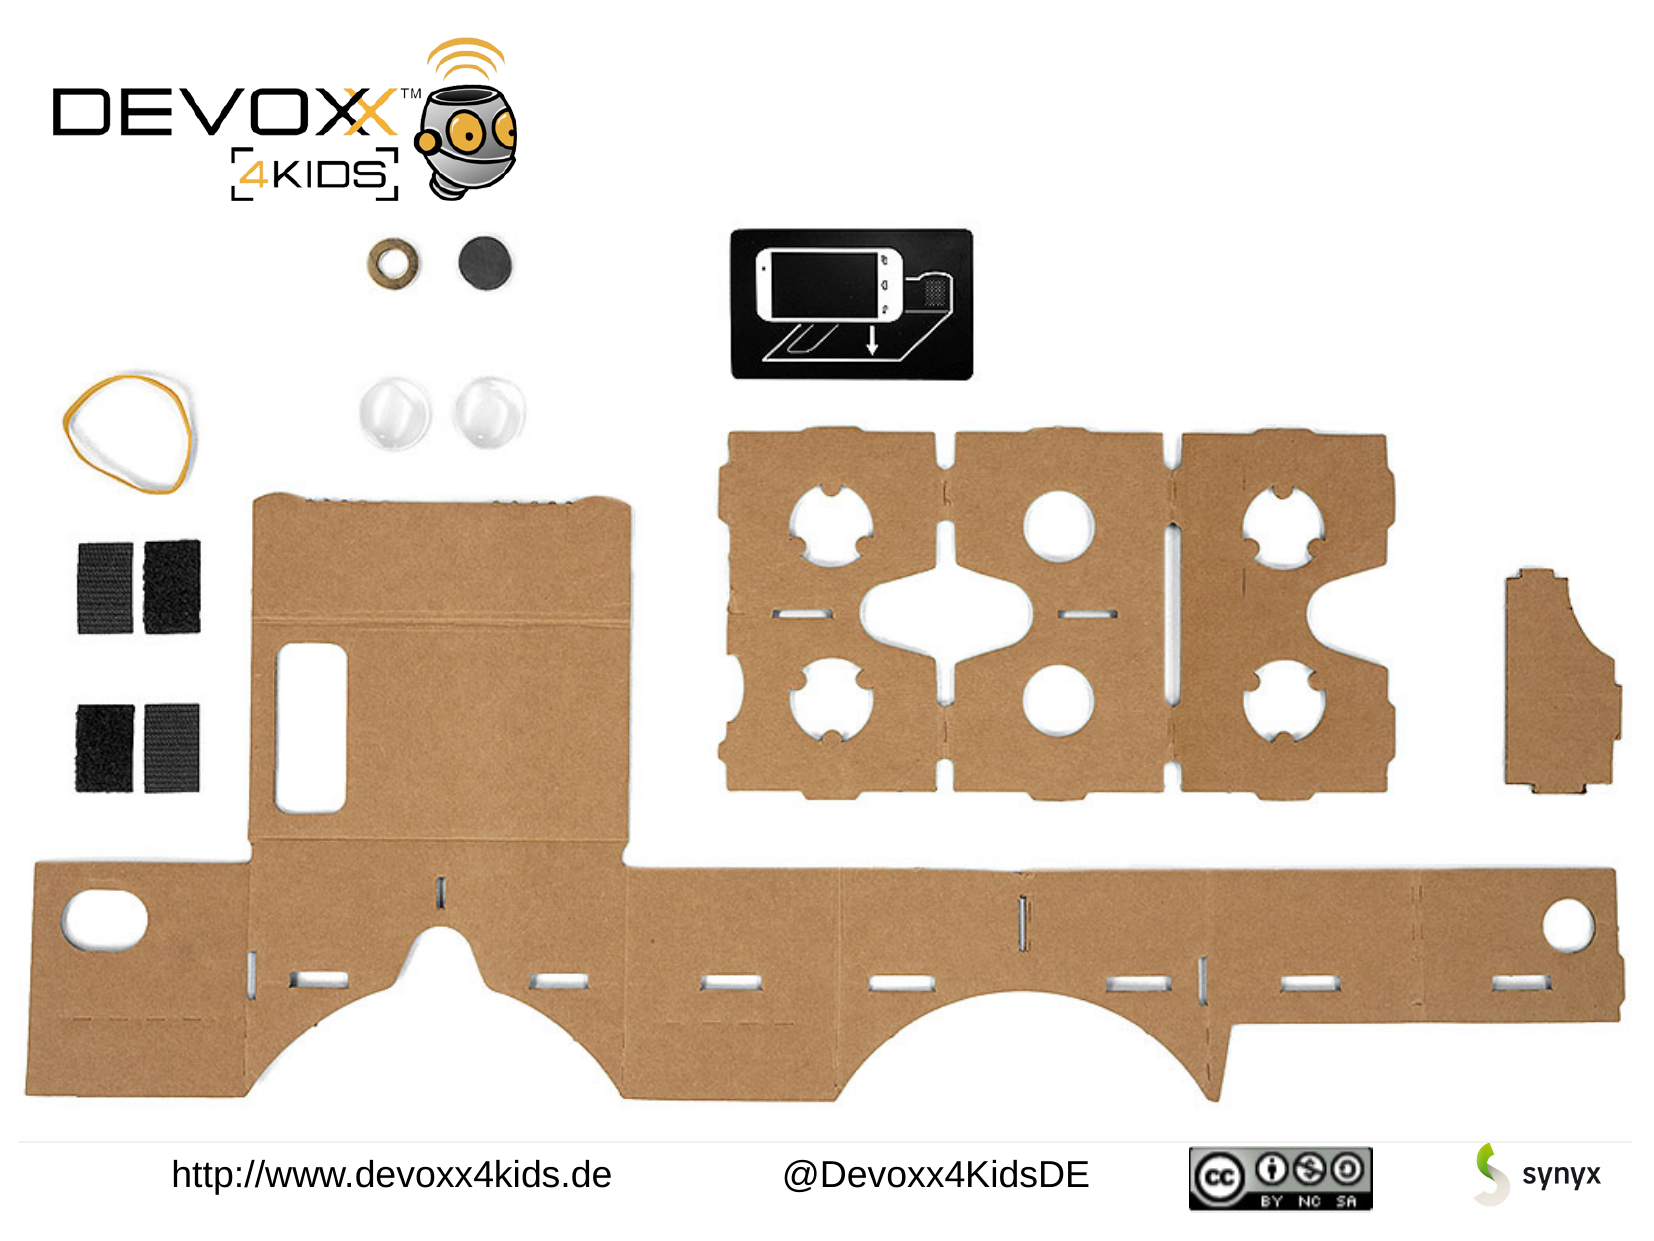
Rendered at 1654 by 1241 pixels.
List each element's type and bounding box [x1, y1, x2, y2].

picture [18, 207, 1632, 1223]
picture [53, 37, 517, 201]
picture [1189, 1146, 1373, 1213]
